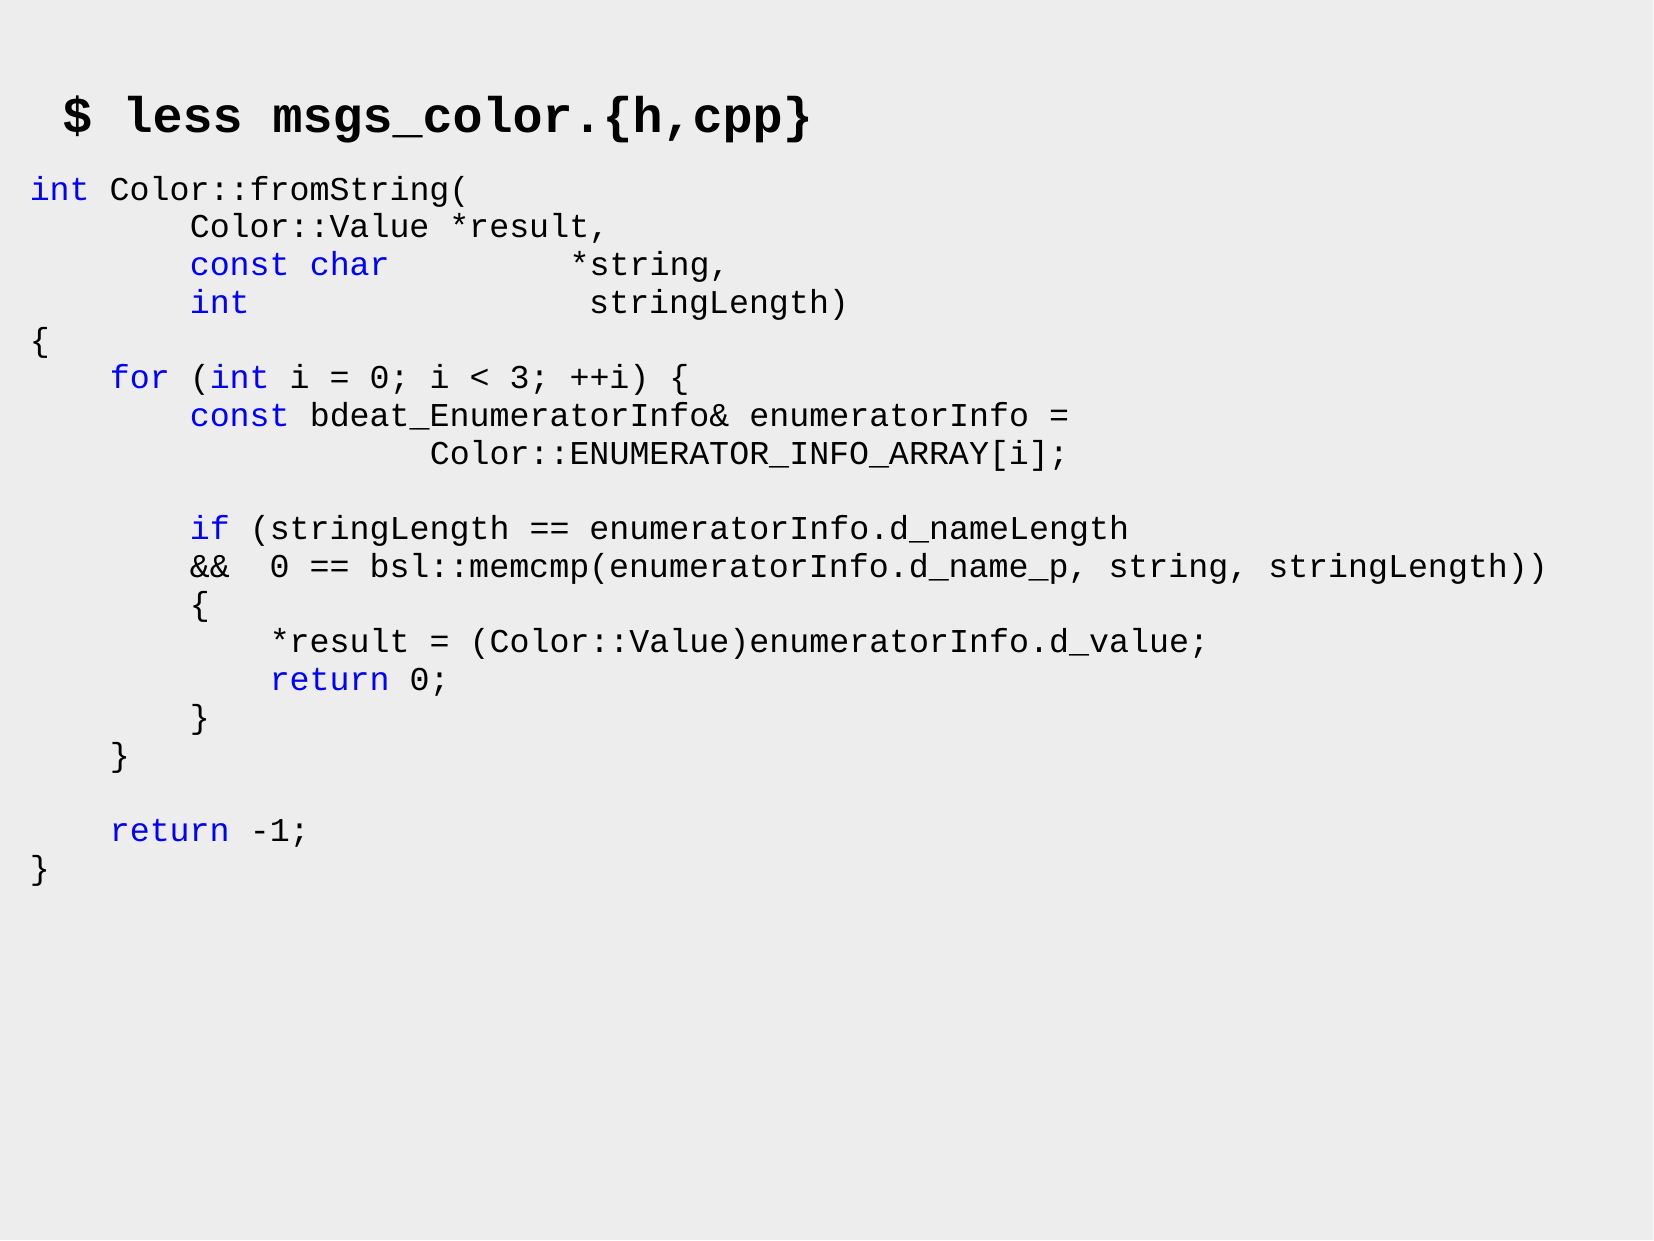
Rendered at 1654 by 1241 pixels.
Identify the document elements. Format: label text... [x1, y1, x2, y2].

text_box $ less msgs_color.{h,cpp} [47, 83, 1653, 165]
text_box int Color::fromString( Color::Value *result, const char *string, int stringLength) { for (int i = 0; i < 3; ++i) { const bdeat_EnumeratorInfo& enumeratorInfo = Color::ENUMERATOR_INFO_ARRAY[i]; if (stringLength == enumeratorInfo.d_nameLength && 0 == bsl::memcmp(enumeratorInfo.d_name_p, string, stringLength)) { *result = (Color::Value)enumeratorInfo.d_value; return 0; } } return -1; } [15, 165, 1654, 897]
